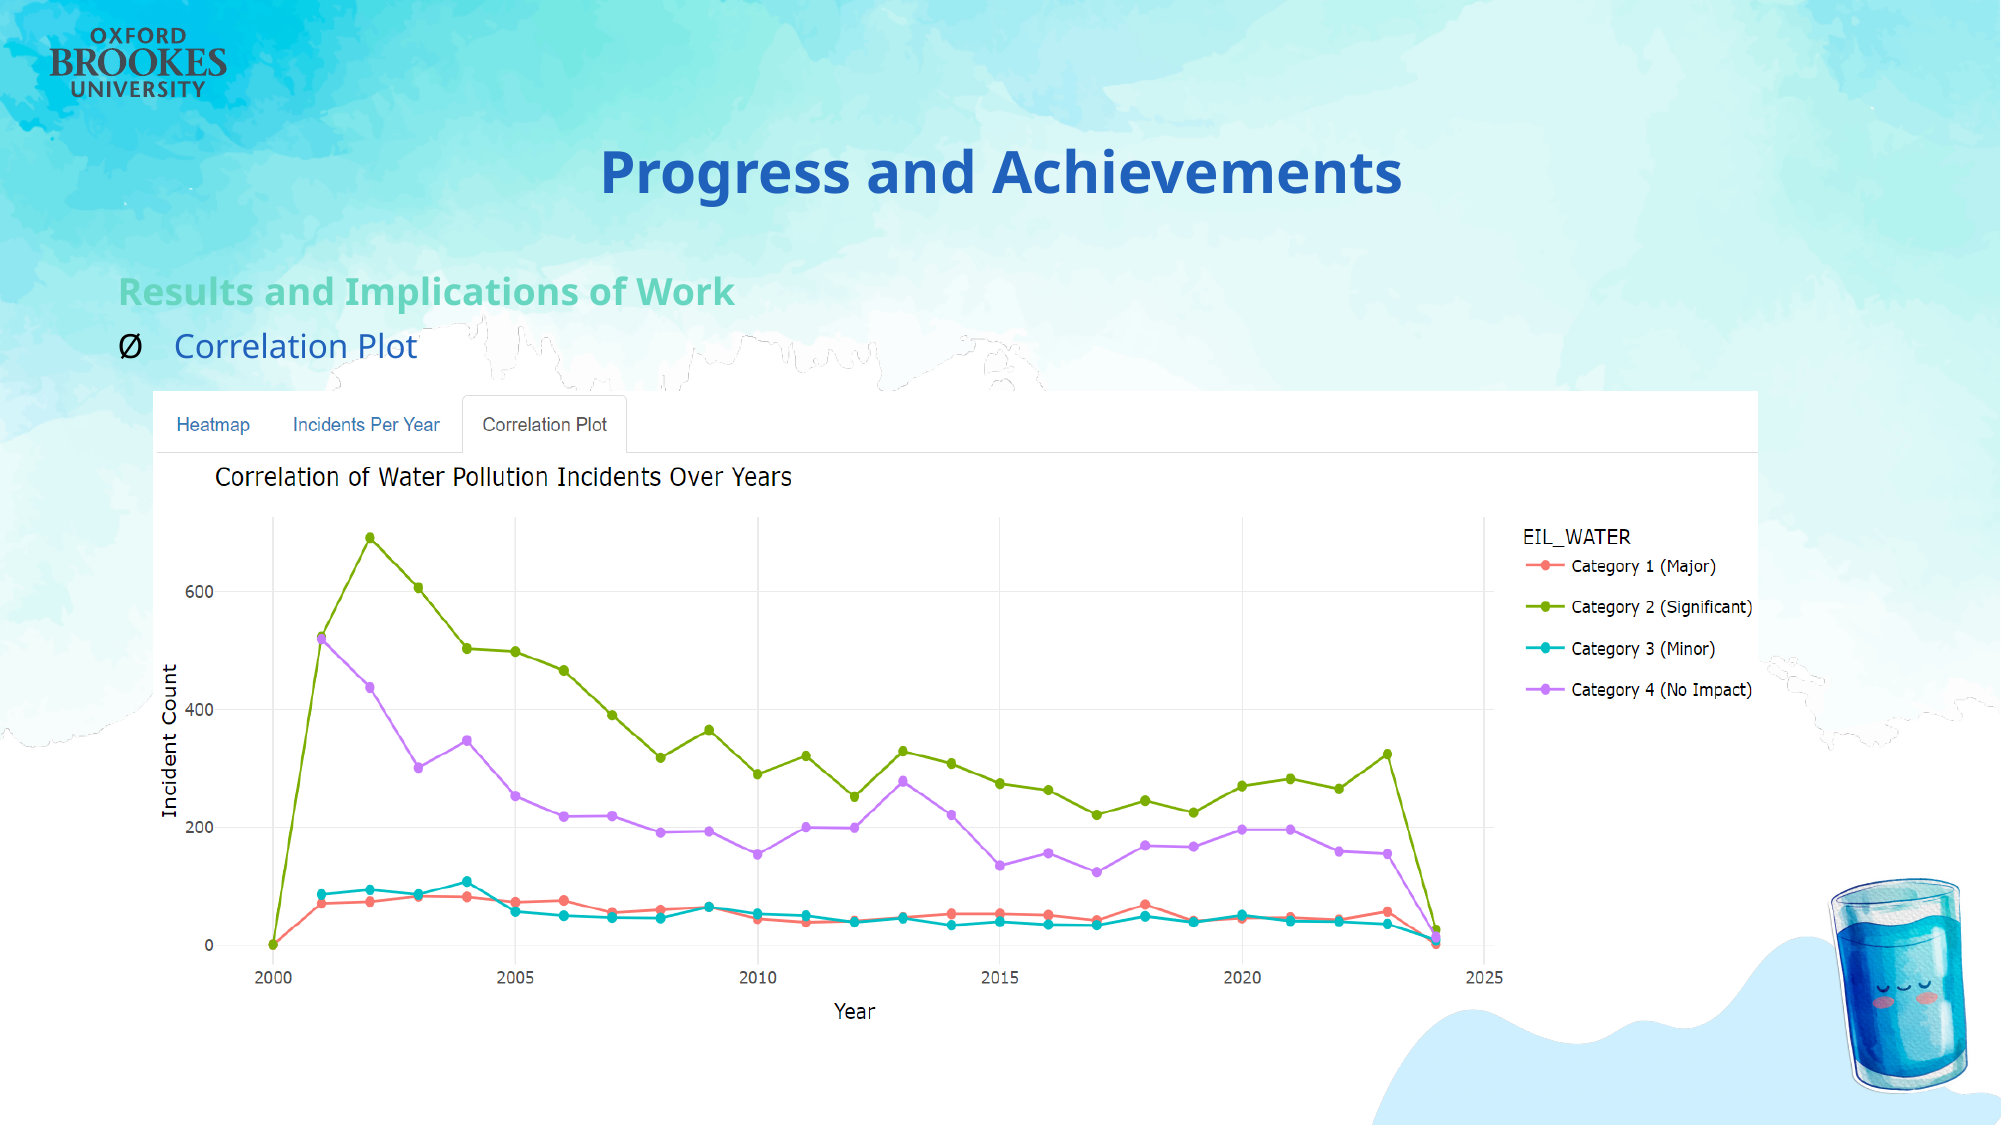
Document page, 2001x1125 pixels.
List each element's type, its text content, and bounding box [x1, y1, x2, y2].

text_box Results and Implications of Work Correlation Plot [102, 260, 905, 375]
picture [153, 391, 2000, 1125]
text_box Progress and Achievements [522, 127, 1481, 214]
picture [49, 26, 228, 98]
